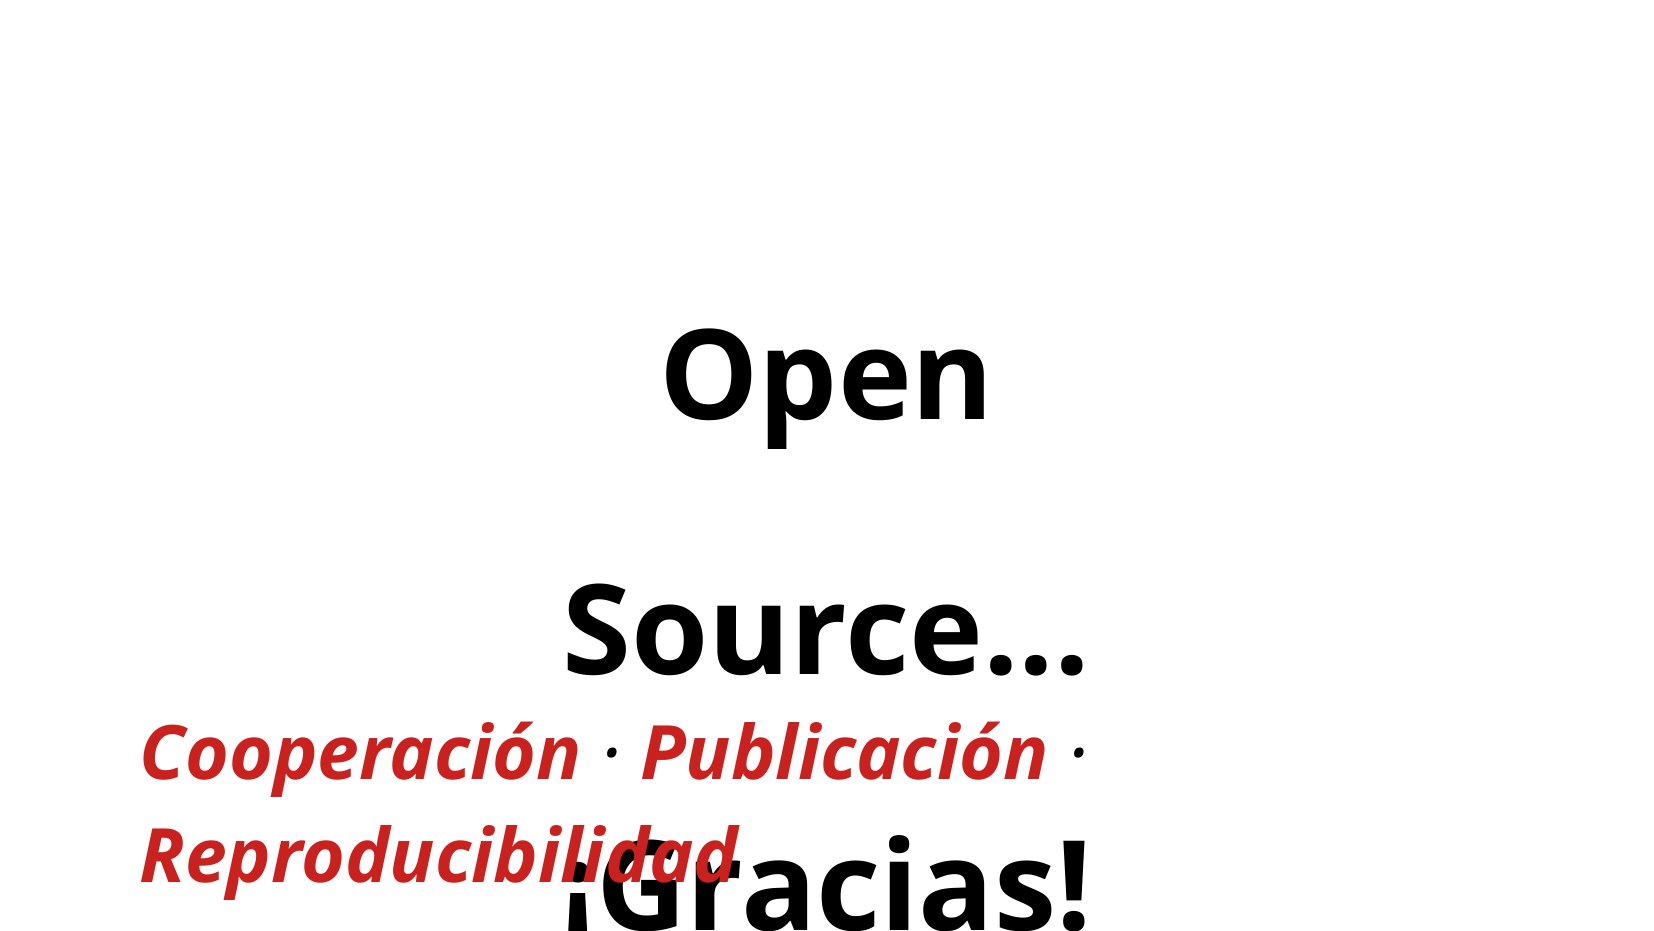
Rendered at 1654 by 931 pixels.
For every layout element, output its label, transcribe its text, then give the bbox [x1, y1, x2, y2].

text_box Cooperación · Publicación · Reproducibilidad [124, 692, 1529, 784]
text_box Open Source... ¡Gracias! [407, 192, 1247, 591]
